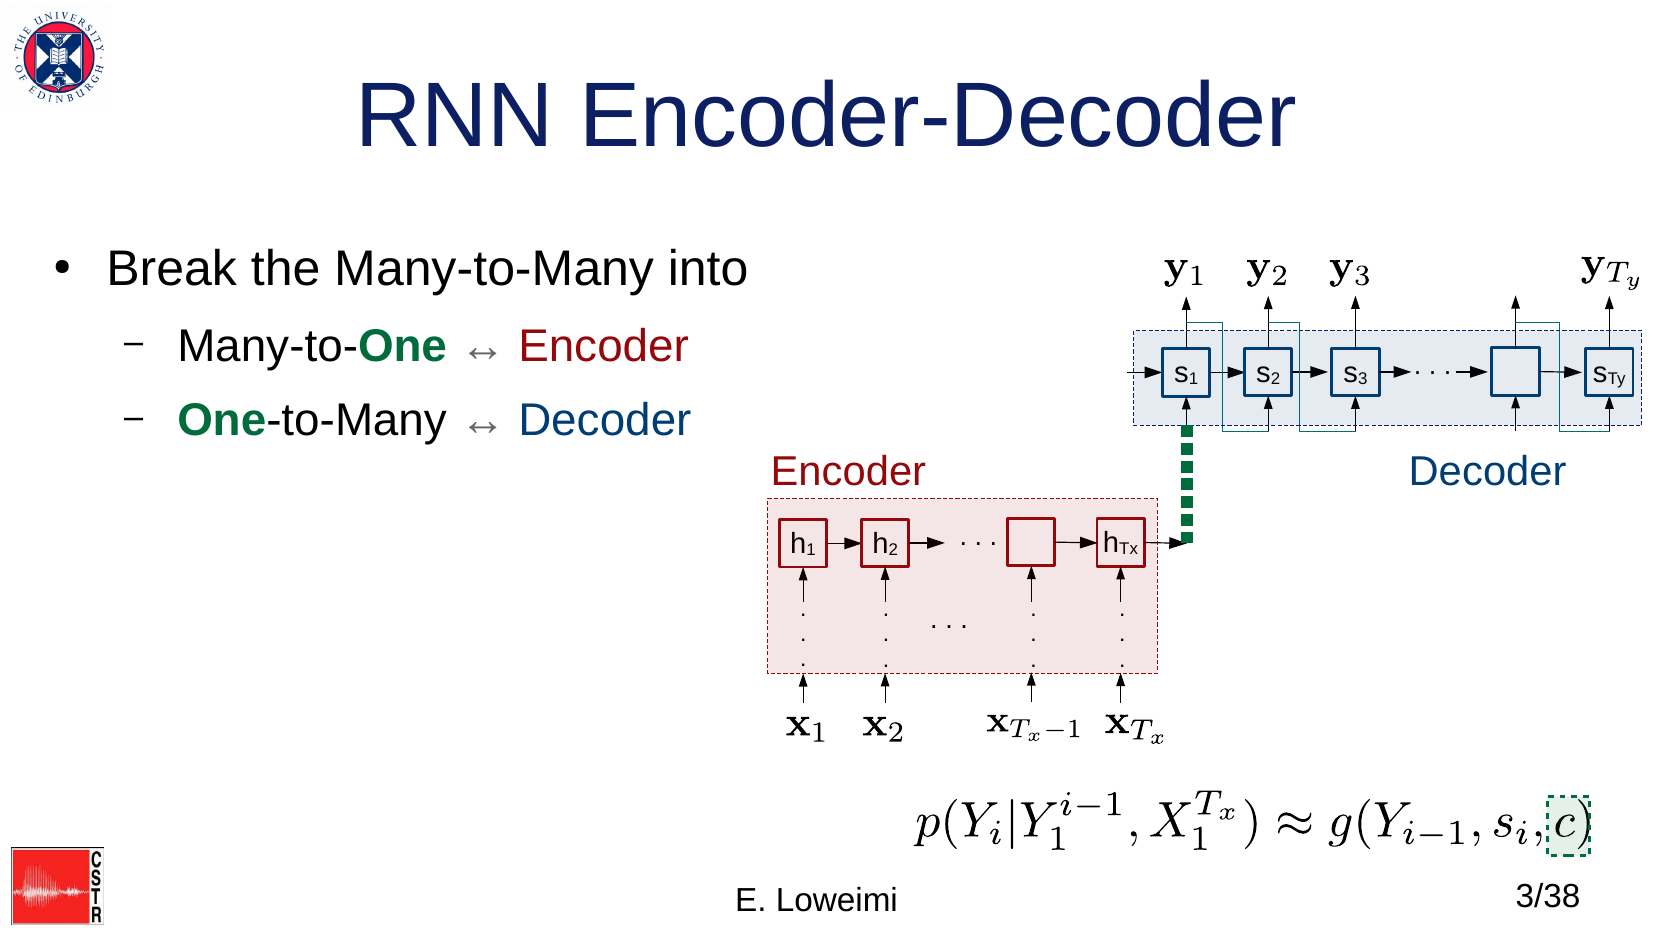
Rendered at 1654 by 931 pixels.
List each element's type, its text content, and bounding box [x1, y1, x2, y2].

text_box Decoder [1393, 440, 1583, 502]
text_box [767, 498, 1158, 674]
text_box [785, 716, 828, 742]
text_box [1328, 260, 1371, 287]
text_box . . . [1033, 674, 1052, 680]
text_box [986, 714, 1082, 742]
text_box [1163, 260, 1206, 287]
text_box . . . [1122, 674, 1140, 680]
text_box . . . [886, 674, 904, 680]
text_box 3/38 [1482, 870, 1625, 928]
text_box [1133, 330, 1642, 426]
title RNN Encoder-Decoder [82, 37, 1571, 193]
text_box . . . [915, 596, 987, 642]
text_box [862, 716, 905, 742]
text_box [913, 790, 1595, 856]
text_box E. Loweimi [720, 874, 934, 931]
text_box [1104, 714, 1166, 744]
text_box Encoder [755, 440, 945, 502]
text_box [1246, 260, 1288, 287]
text_box . . . [785, 674, 802, 680]
picture [11, 847, 104, 925]
picture [6, 4, 112, 110]
list Break the Many-to-Many into Many-to-One ↔ Encoder One-to-Many ↔ Decoder [35, 240, 815, 827]
text_box . . . [804, 674, 821, 680]
text_box [1580, 256, 1642, 291]
